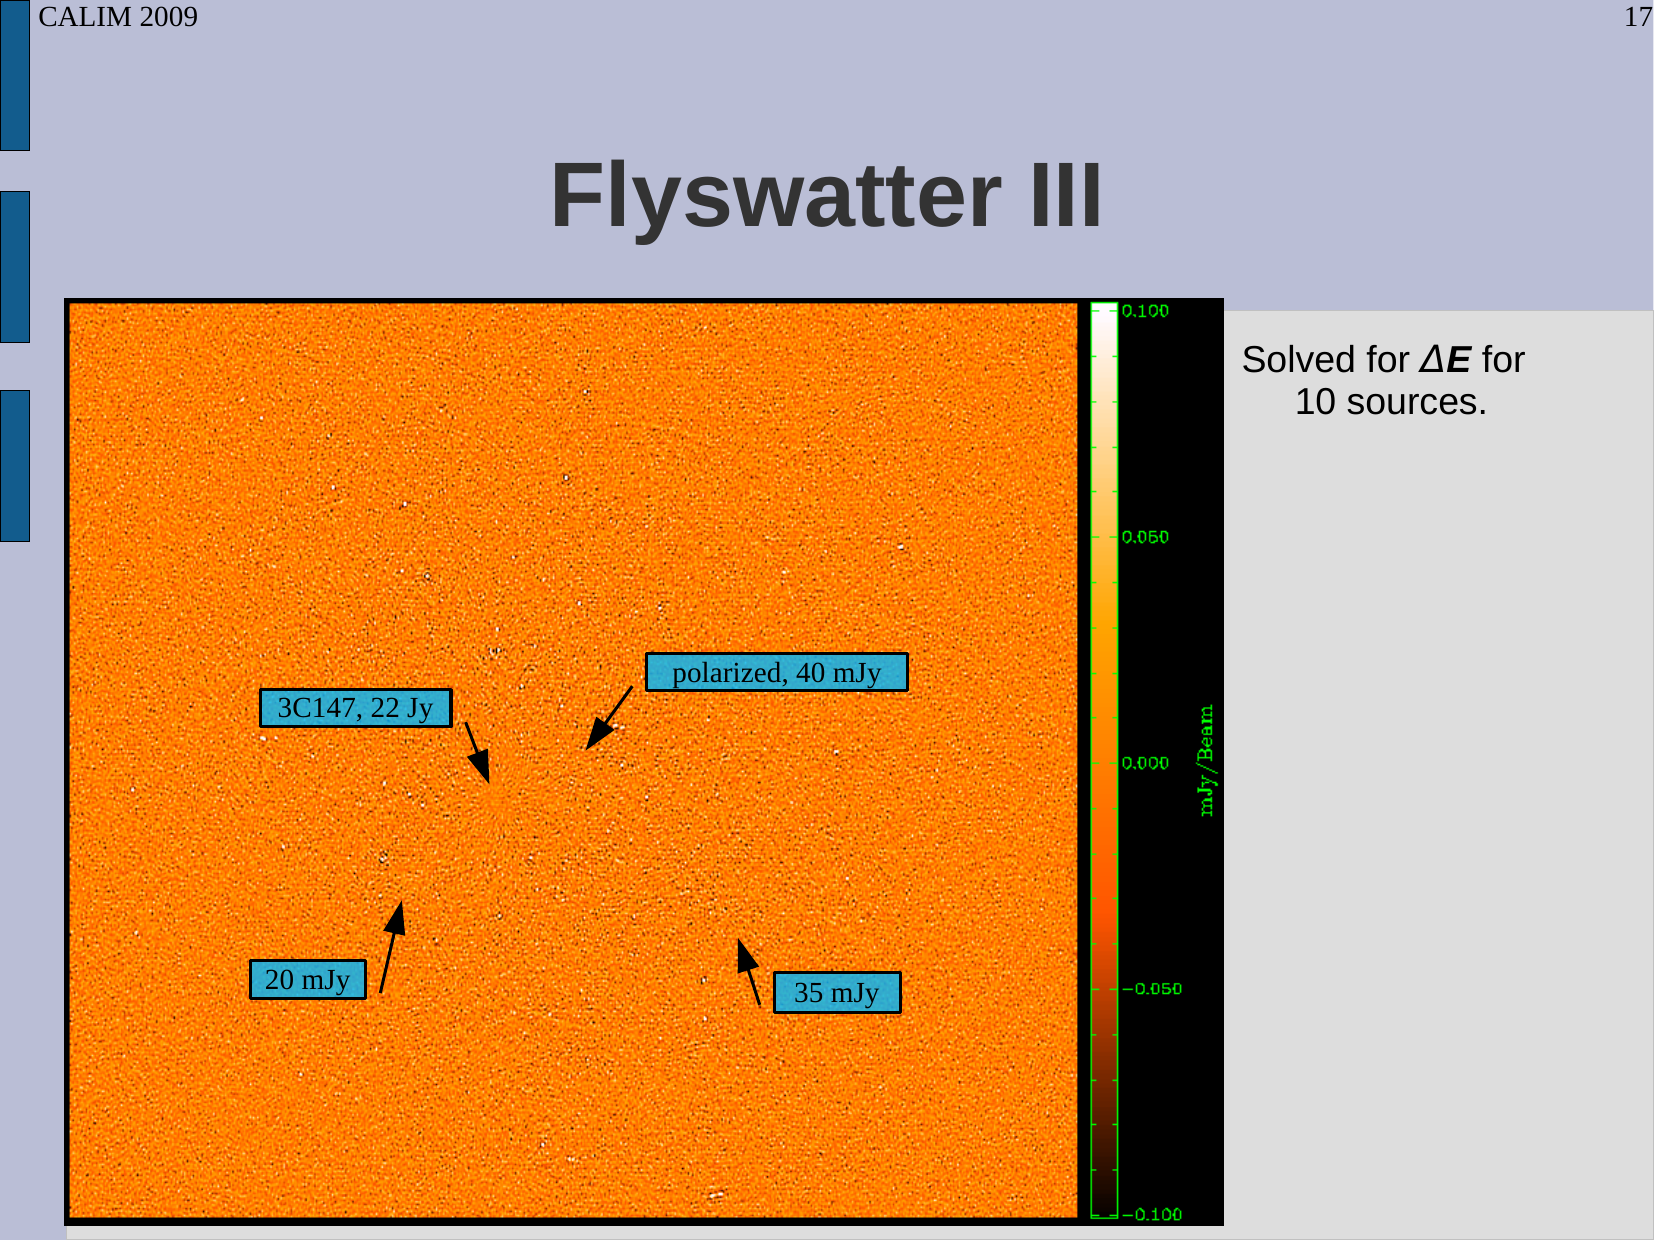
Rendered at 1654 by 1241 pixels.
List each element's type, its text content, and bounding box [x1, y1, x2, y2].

picture [64, 298, 1224, 1226]
text_box polarized, 40 mJy [647, 654, 907, 691]
text_box 35 mJy [774, 972, 900, 1013]
text_box 20 mJy [250, 960, 366, 998]
list Solved for ΔE for 10 sources. [1223, 337, 1654, 1163]
text_box 3C147, 22 Jy [261, 690, 451, 727]
title Flyswatter III [121, 91, 1534, 299]
